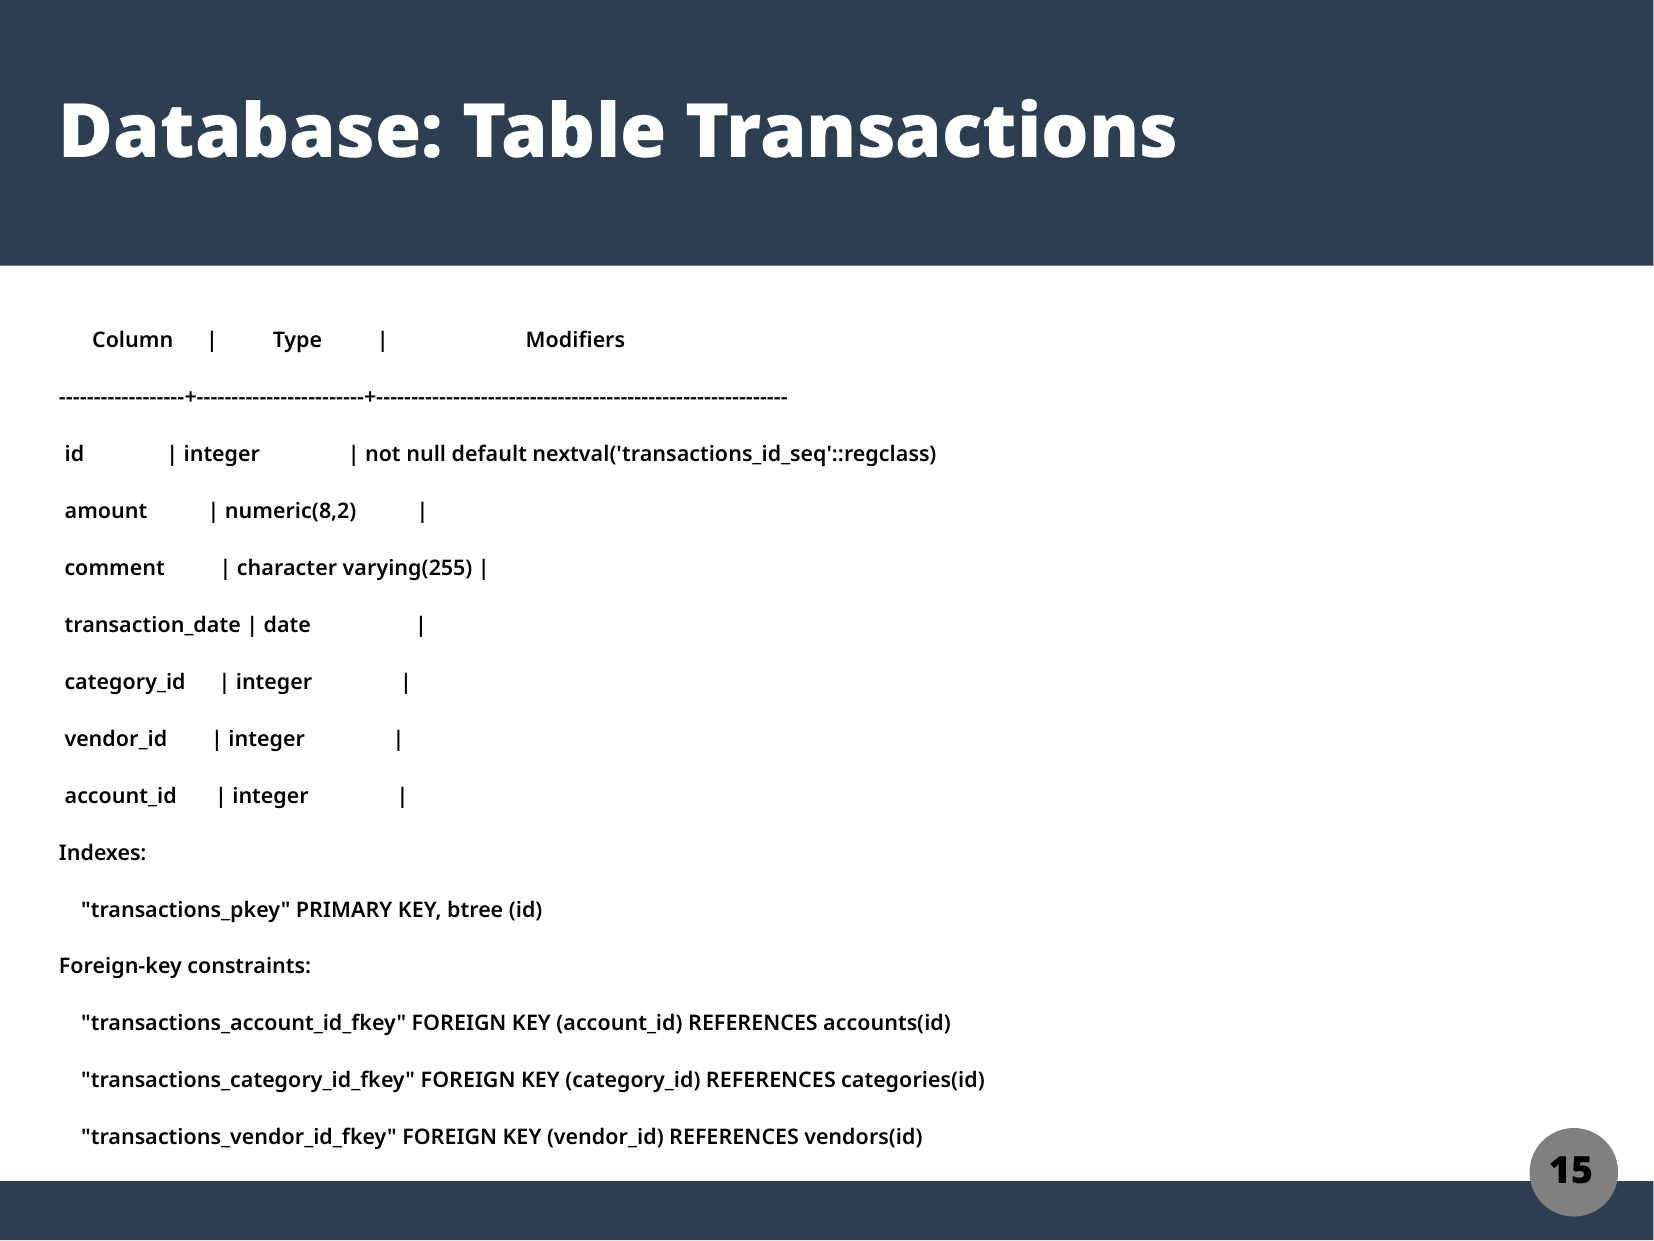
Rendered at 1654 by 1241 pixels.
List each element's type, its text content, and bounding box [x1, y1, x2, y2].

title Database: Table Transactions [59, 49, 1595, 207]
list Column | Type | Modifiers ------------------+------------------------+----------------------------------------------------------- id | integer | not null default nextval('transactions_id_seq'::regclass) amount | numeric(8,2) | comment | character varying(255) | transaction_date | date | category_id | integer | vendor_id | integer | account_id | integer | Indexes: "transactions_pkey" PRIMARY KEY, btree (id) Foreign-key constraints: "transactions_account_id_fkey" FOREIGN KEY (account_id) REFERENCES accounts(id) "transactions_category_id_fkey" FOREIGN KEY (category_id) REFERENCES categories(id) "transactions_vendor_id_fkey" FOREIGN KEY (vendor_id) REFERENCES vendors(id) [59, 324, 1595, 1152]
